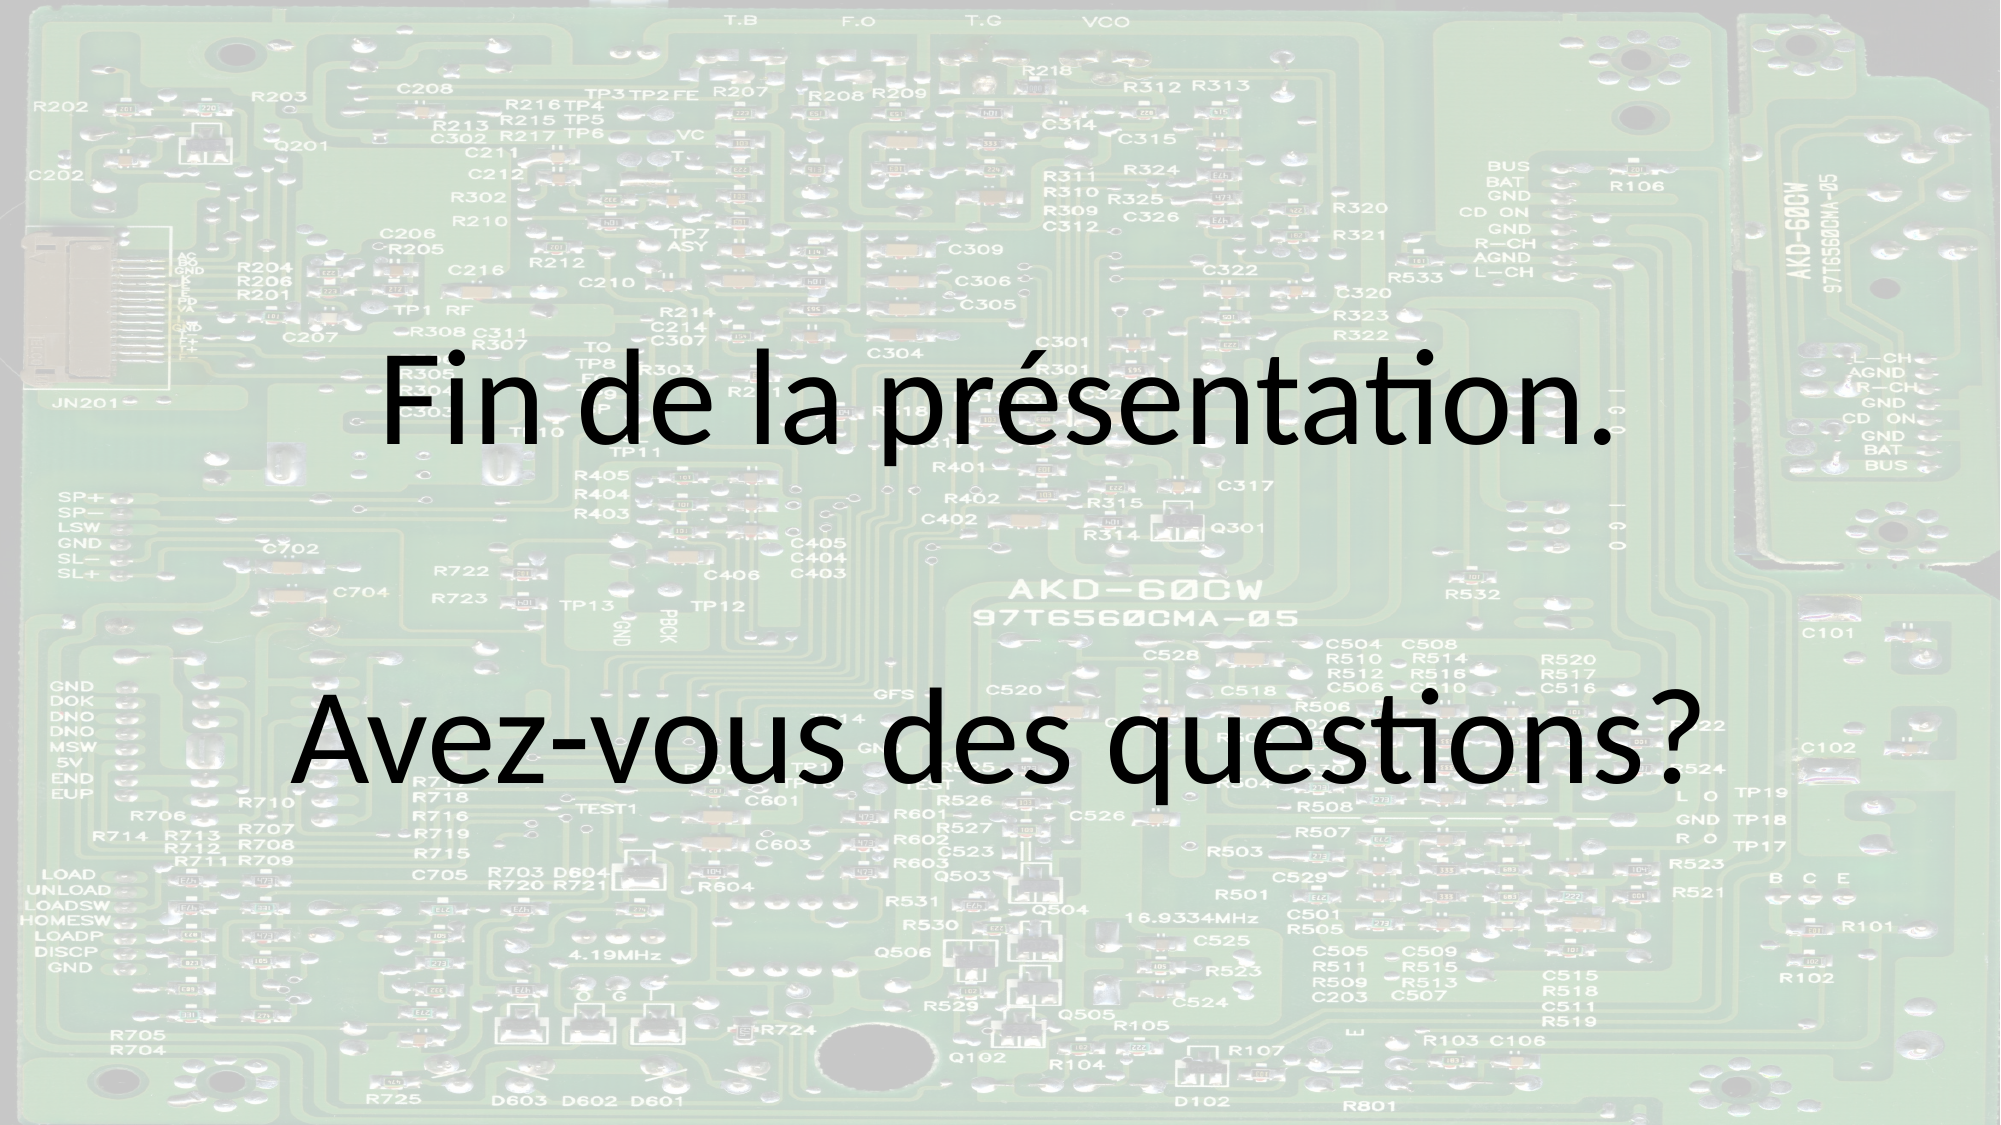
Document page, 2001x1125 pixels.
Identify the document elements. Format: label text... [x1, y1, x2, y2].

list Fin de la présentation. Avez-vous des questions? [137, 132, 1863, 1014]
